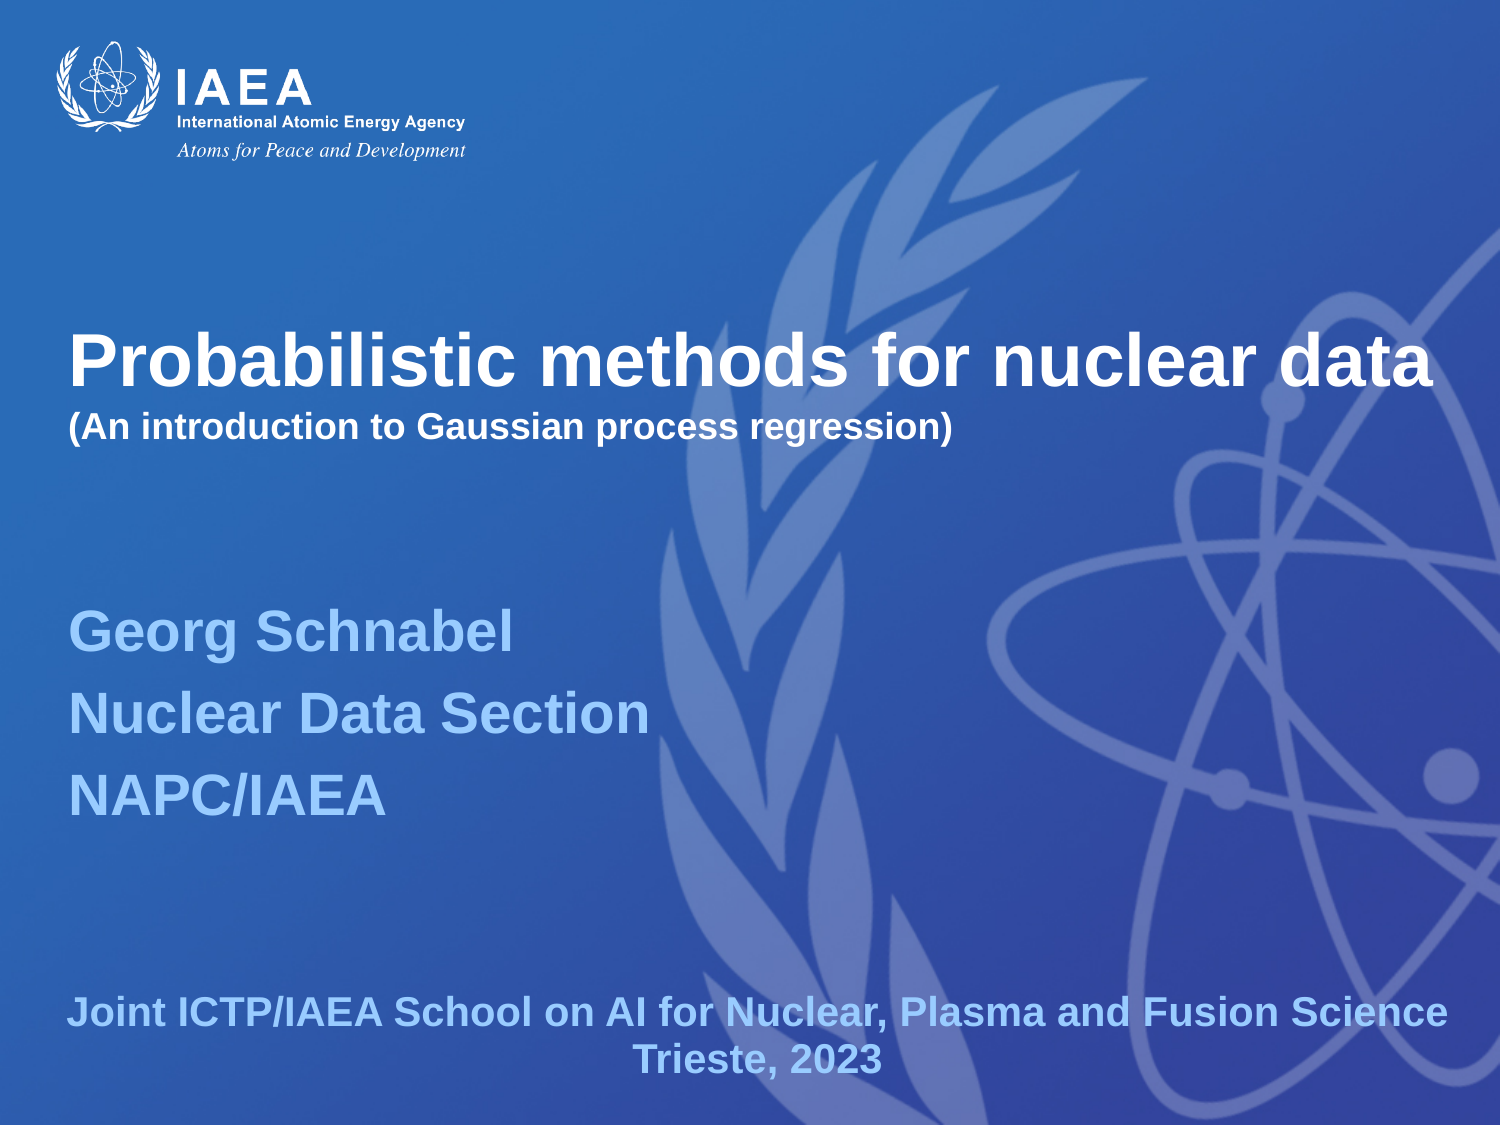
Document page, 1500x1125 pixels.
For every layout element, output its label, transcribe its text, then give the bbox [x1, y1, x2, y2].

subtitle Georg Schnabel Nuclear Data Section NAPC/IAEA [53, 586, 1459, 850]
text_box Joint ICTP/IAEA School on AI for Nuclear, Plasma and Fusion Science Trieste, 2023 [51, 981, 1465, 1090]
title Probabilistic methods for nuclear data (An introduction to Gaussian process regression) [53, 290, 1459, 468]
picture [0, 0, 1500, 1125]
